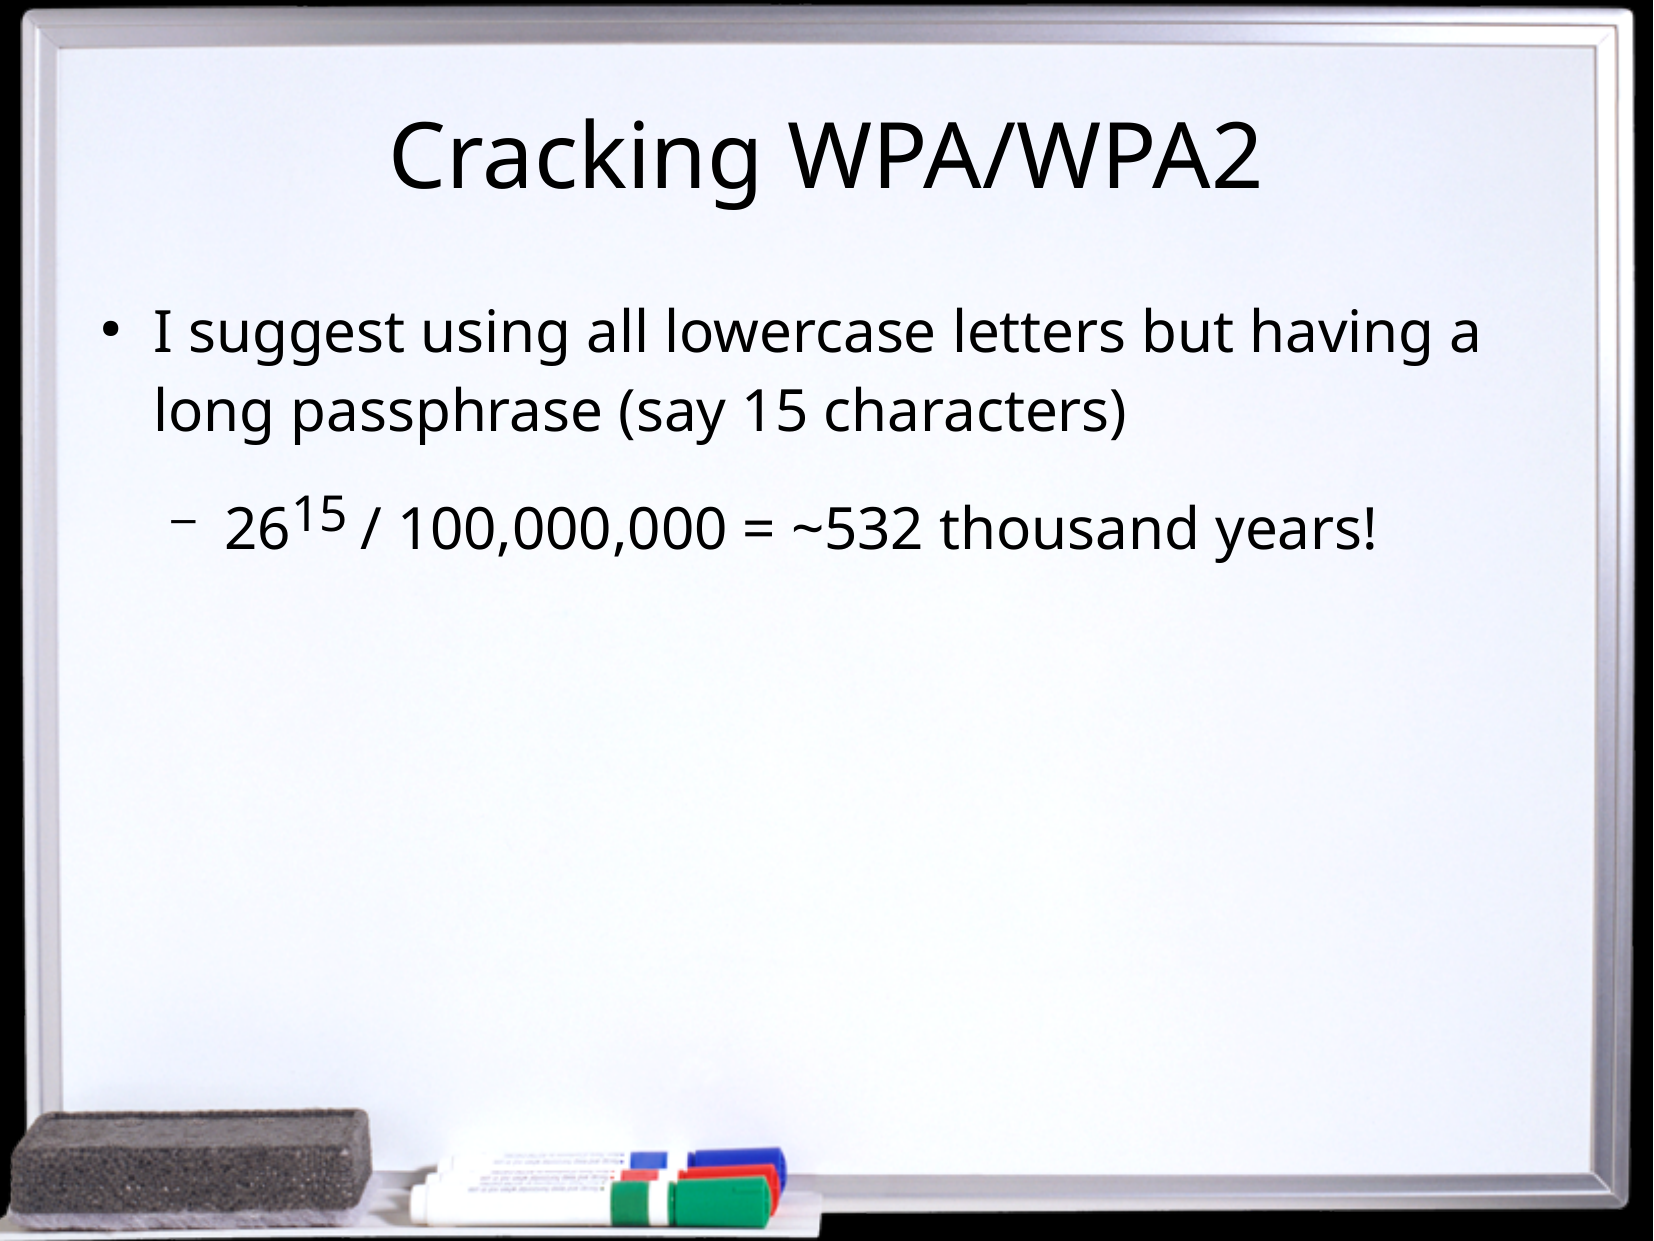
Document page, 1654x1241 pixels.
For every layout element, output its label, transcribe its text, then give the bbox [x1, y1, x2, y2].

title Cracking WPA/WPA2 [82, 49, 1571, 257]
picture [0, 0, 1654, 1241]
list I suggest using all lowercase letters but having a long passphrase (say 15 characters) 2615 / 100,000,000 = ~532 thousand years! [82, 290, 1571, 1109]
